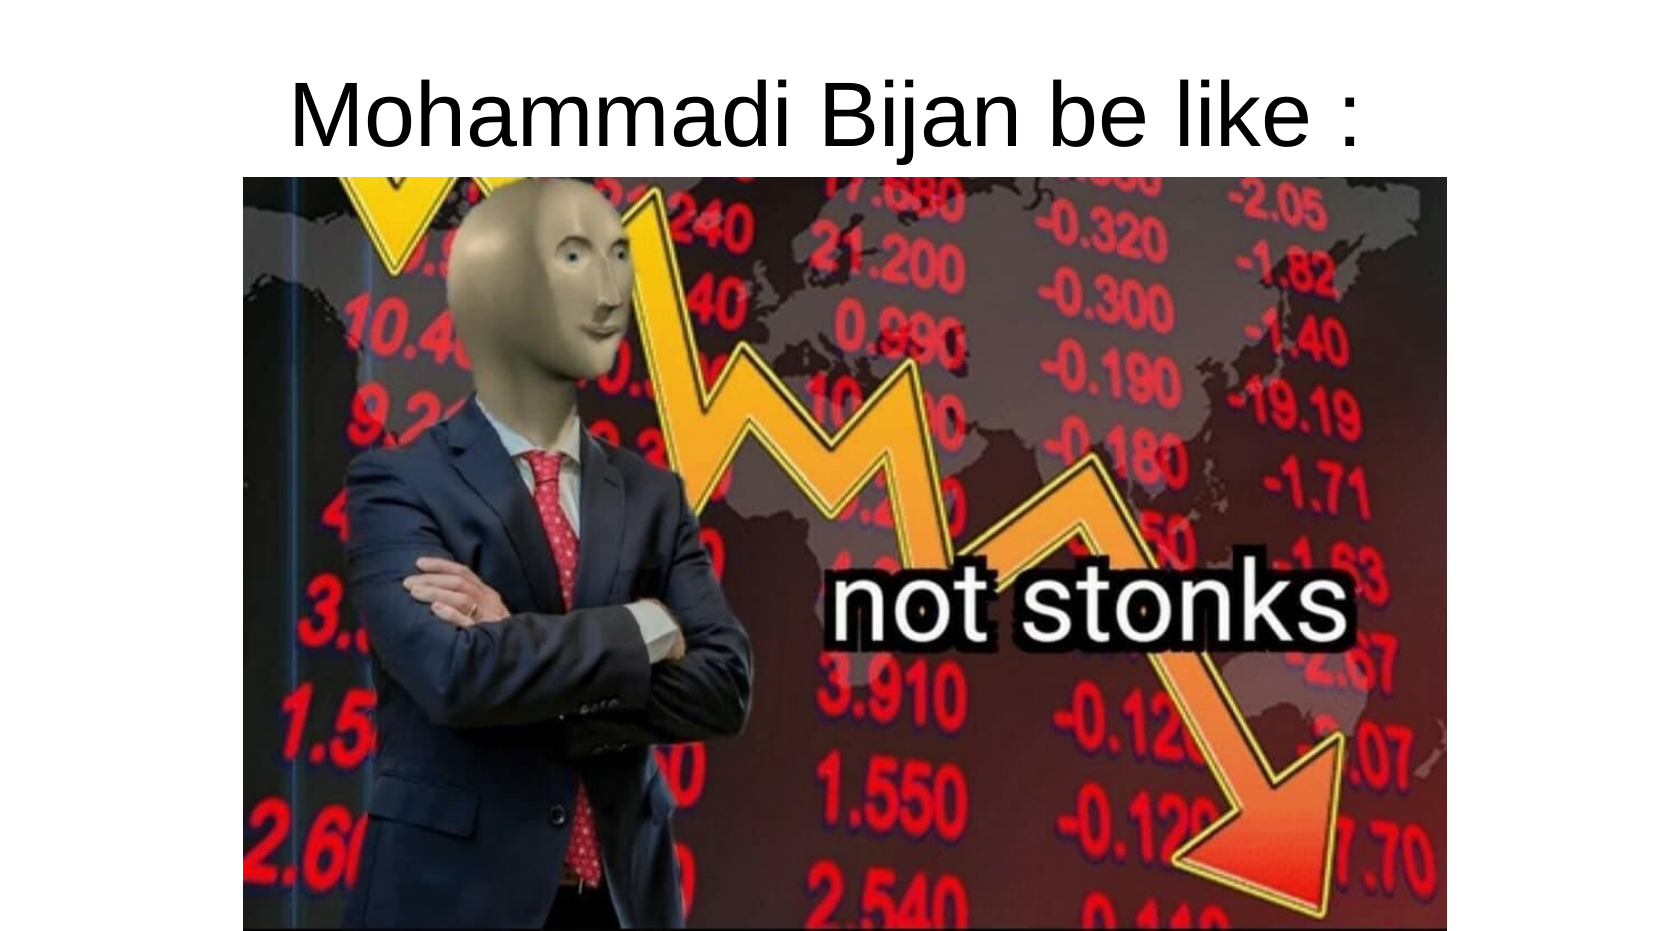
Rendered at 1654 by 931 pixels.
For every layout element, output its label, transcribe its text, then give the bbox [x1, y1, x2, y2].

picture [243, 177, 1447, 931]
title Mohammadi Bijan be like : [82, 37, 1571, 193]
